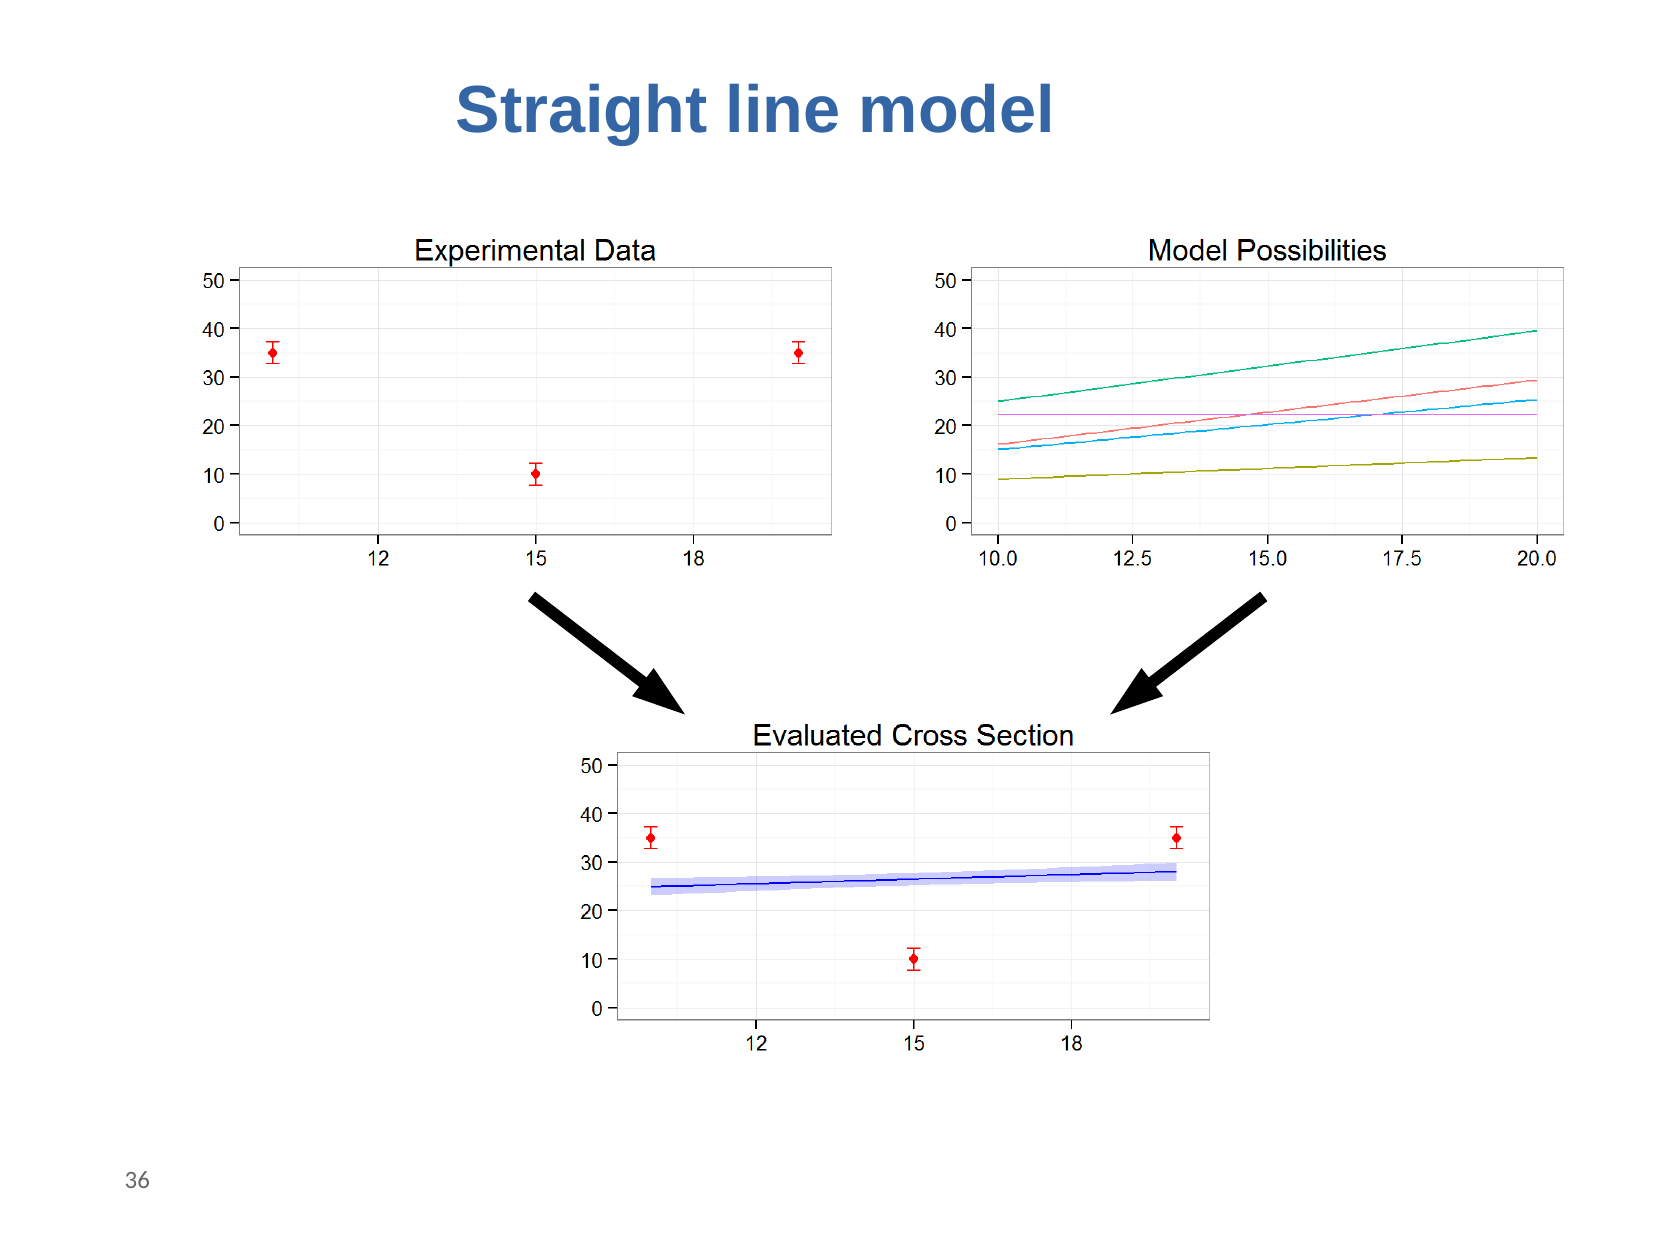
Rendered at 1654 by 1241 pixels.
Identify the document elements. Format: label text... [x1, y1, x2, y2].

picture [153, 200, 862, 614]
picture [531, 685, 1240, 1099]
title Straight line model [147, 5, 1365, 213]
picture [885, 200, 1594, 614]
